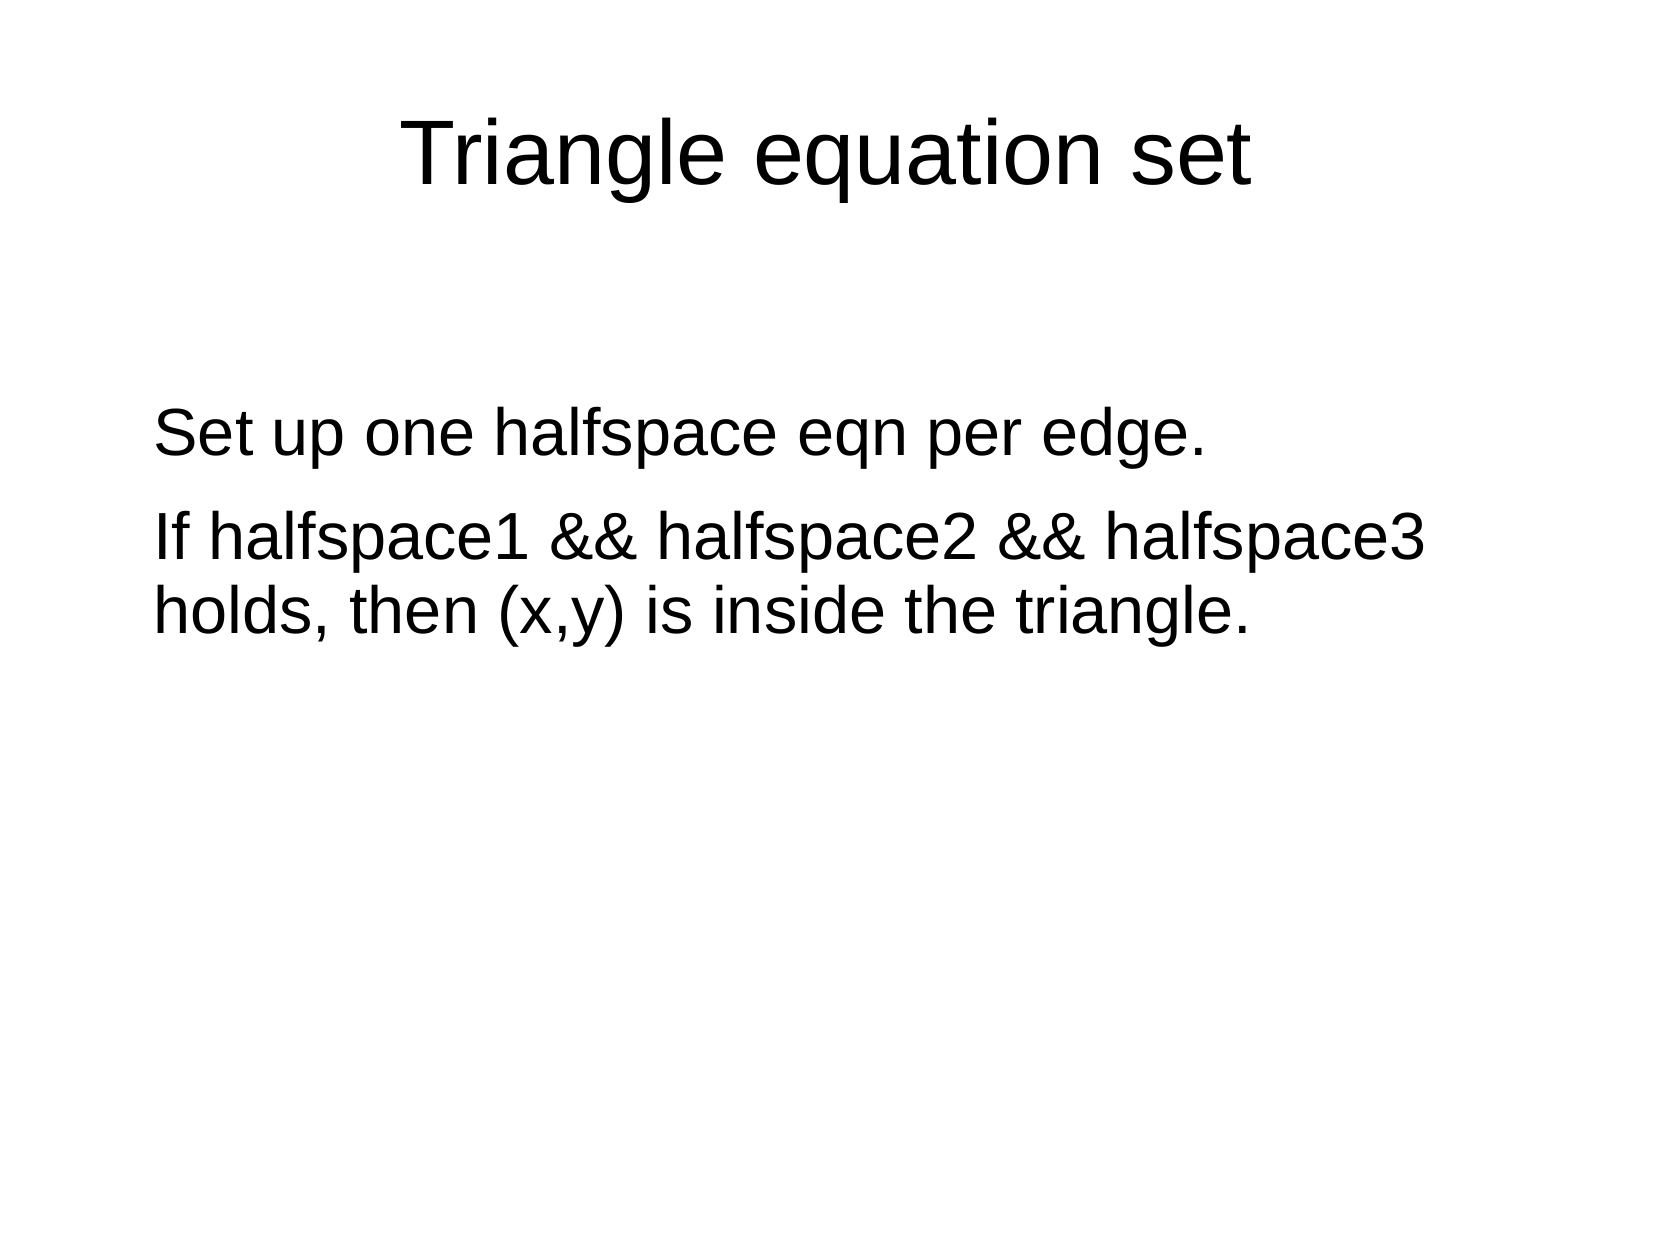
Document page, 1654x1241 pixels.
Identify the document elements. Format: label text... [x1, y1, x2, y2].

title Triangle equation set [82, 49, 1571, 257]
list Set up one halfspace eqn per edge. If halfspace1 && halfspace2 && halfspace3 holds, then (x,y) is inside the triangle. [82, 290, 1538, 1010]
